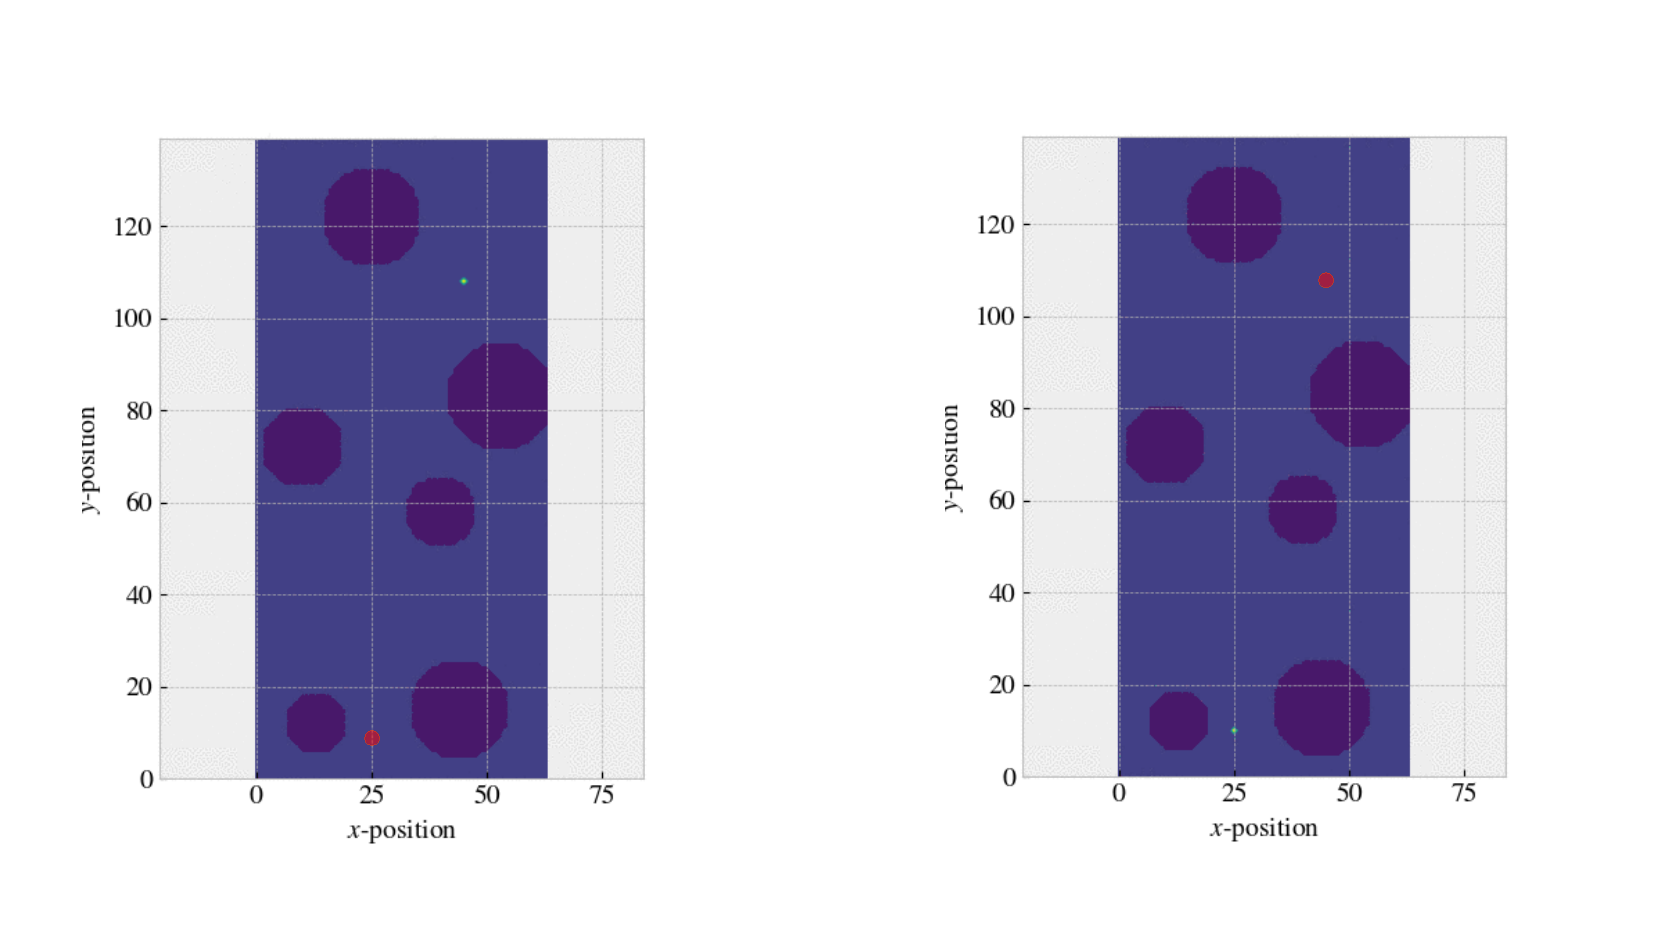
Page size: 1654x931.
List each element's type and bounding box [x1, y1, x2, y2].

picture [945, 37, 1568, 868]
picture [82, 39, 706, 871]
text_box [364, 730, 380, 746]
text_box [1318, 272, 1334, 288]
